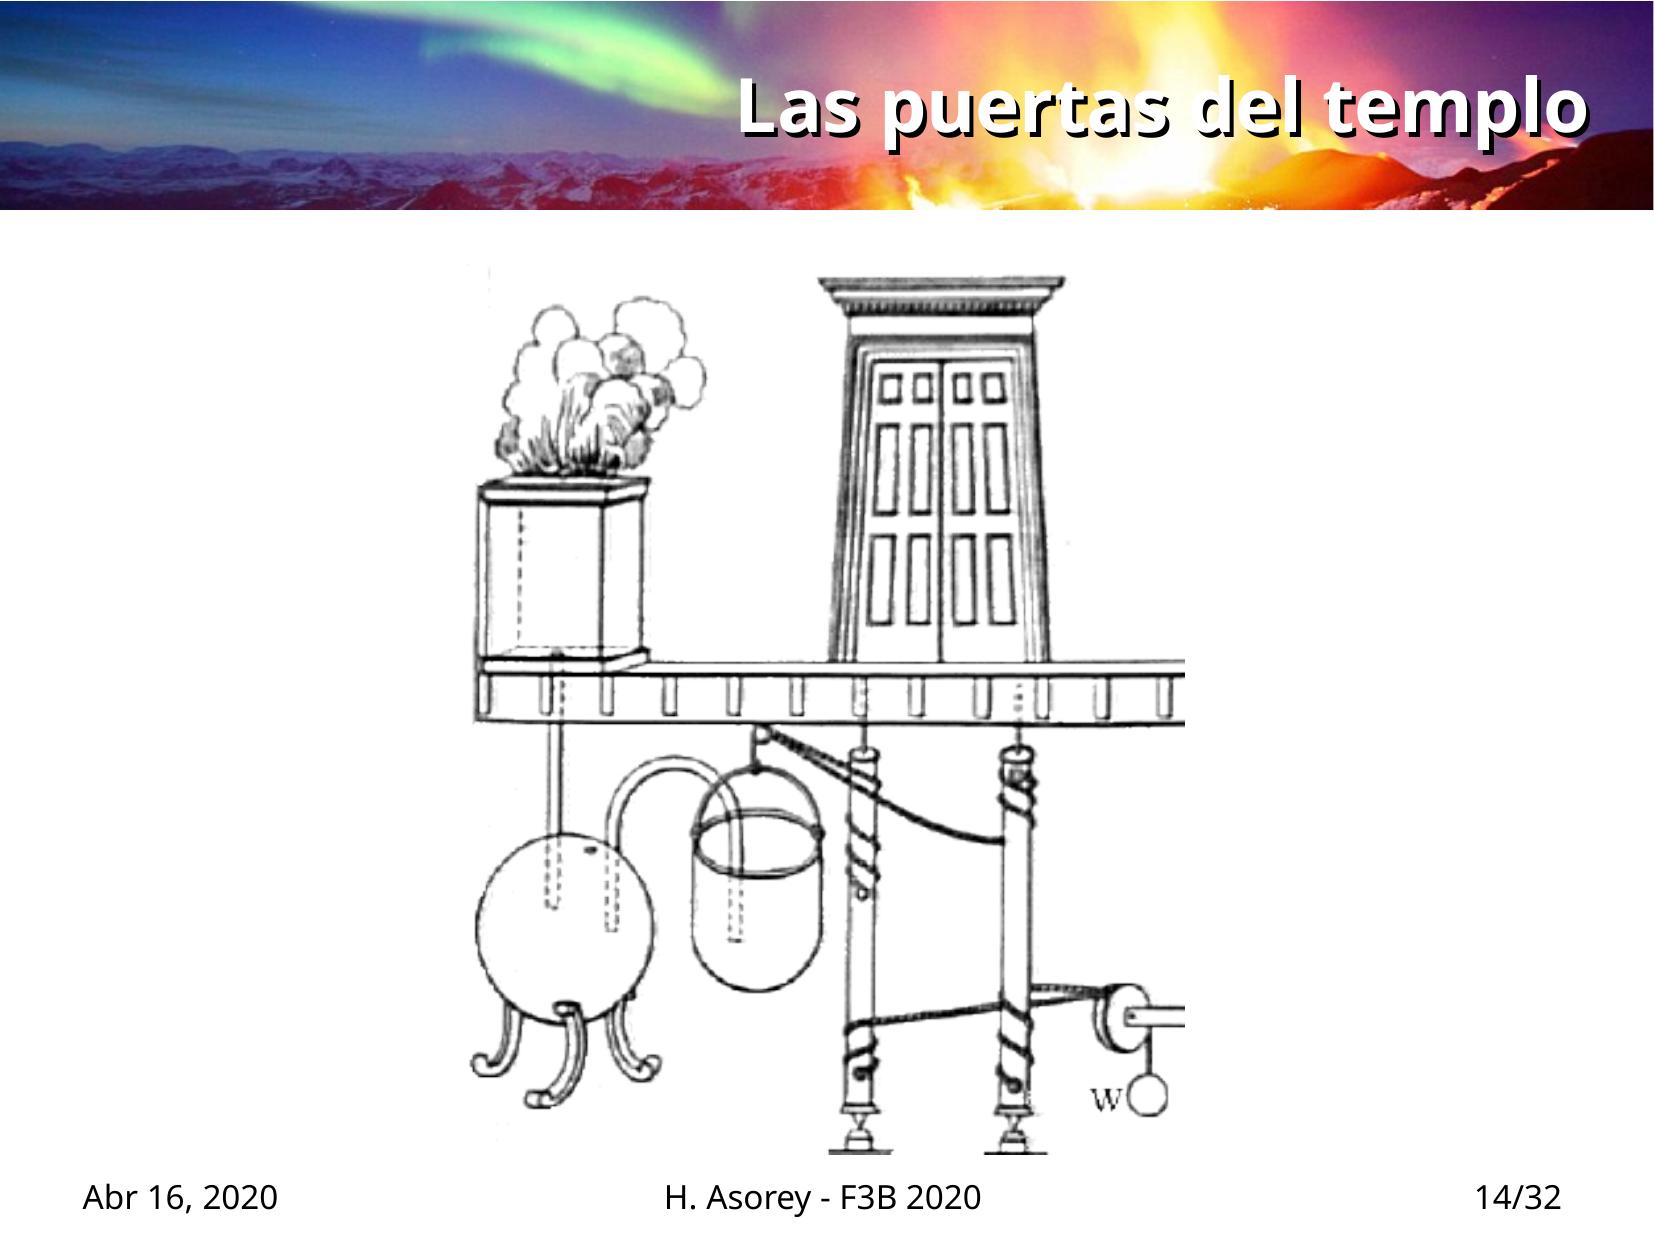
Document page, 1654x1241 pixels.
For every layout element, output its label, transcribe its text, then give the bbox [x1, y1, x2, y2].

title Las puertas del templo [45, 15, 1606, 191]
picture [0, 1, 1654, 210]
picture [465, 254, 1185, 1156]
